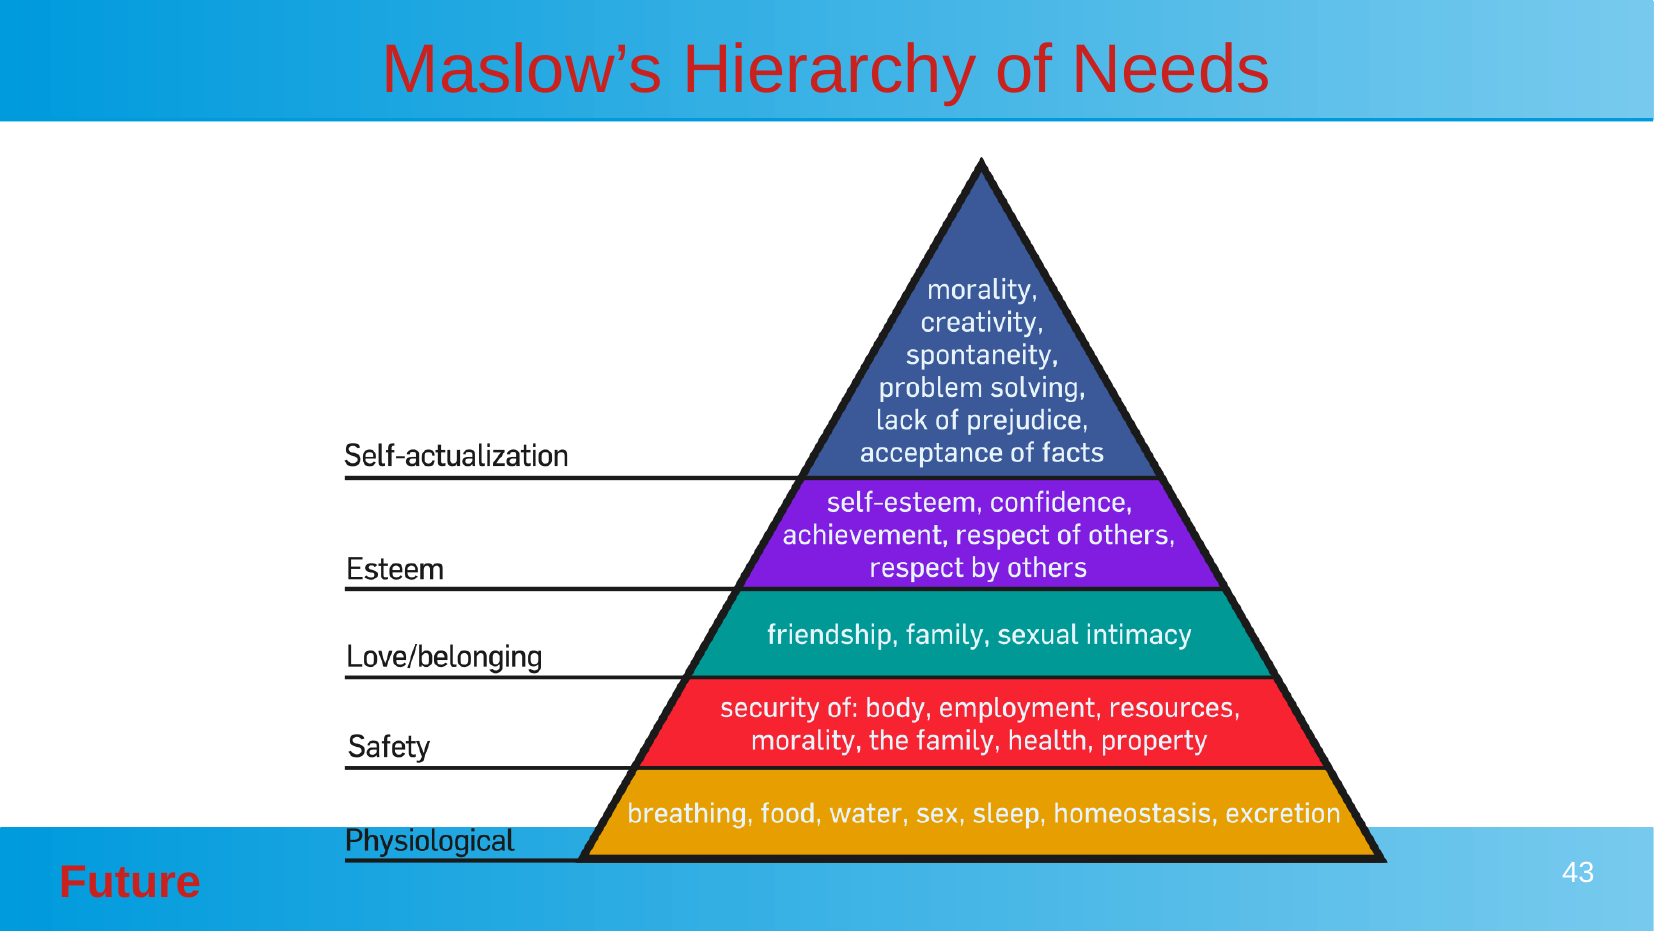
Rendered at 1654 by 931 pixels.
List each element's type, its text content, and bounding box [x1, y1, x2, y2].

title Maslow’s Hierarchy of Needs [59, 29, 1595, 108]
picture [337, 125, 1388, 914]
